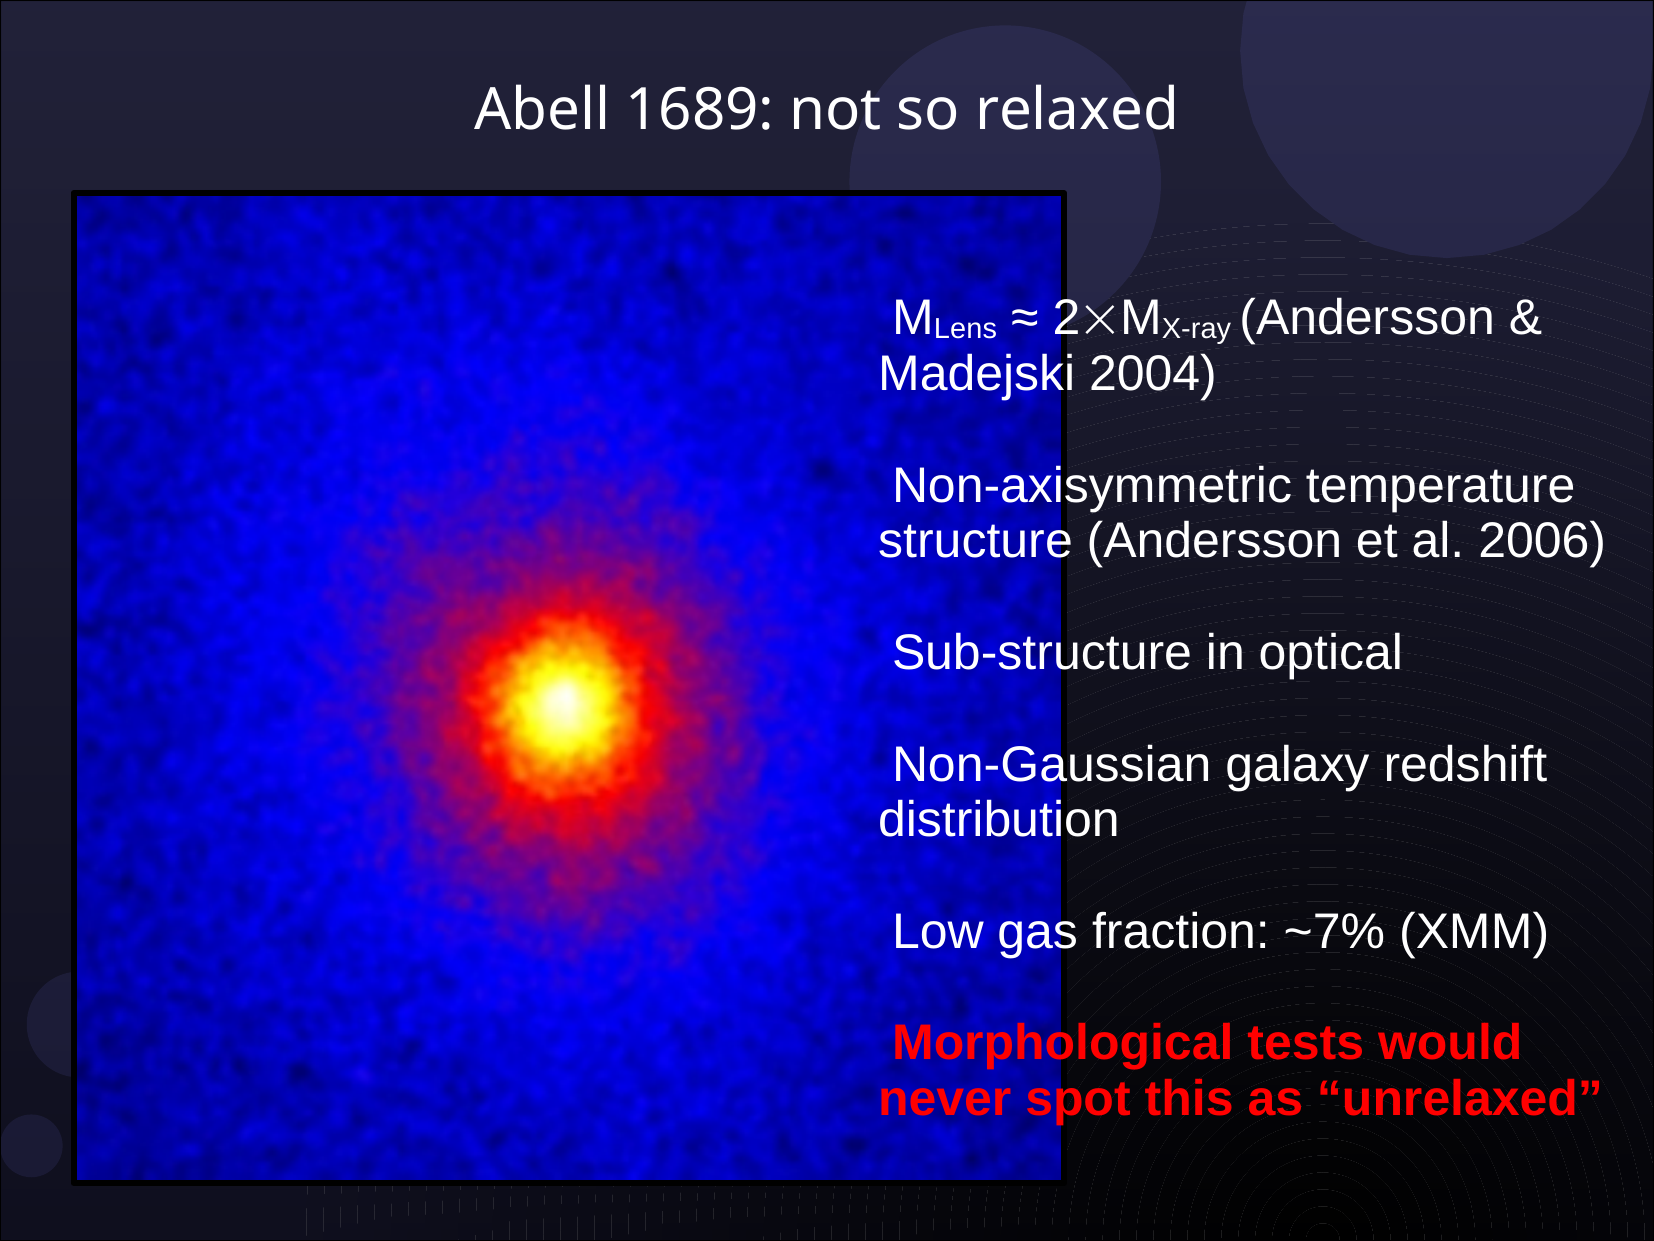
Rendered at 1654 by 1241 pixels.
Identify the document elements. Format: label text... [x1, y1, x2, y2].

text_box Abell 1689: not so relaxed [504, 60, 1150, 146]
picture [76, 196, 1062, 1181]
text_box MLens ≈ 2×MX-ray (Andersson & Madejski 2004) Non-axisymmetric temperature structure (Andersson et al. 2006) Sub-structure in optical Non-Gaussian galaxy redshift distribution Low gas fraction: ~7% (XMM) Morphological tests would never spot this as “unrelaxed” [878, 289, 1629, 1143]
